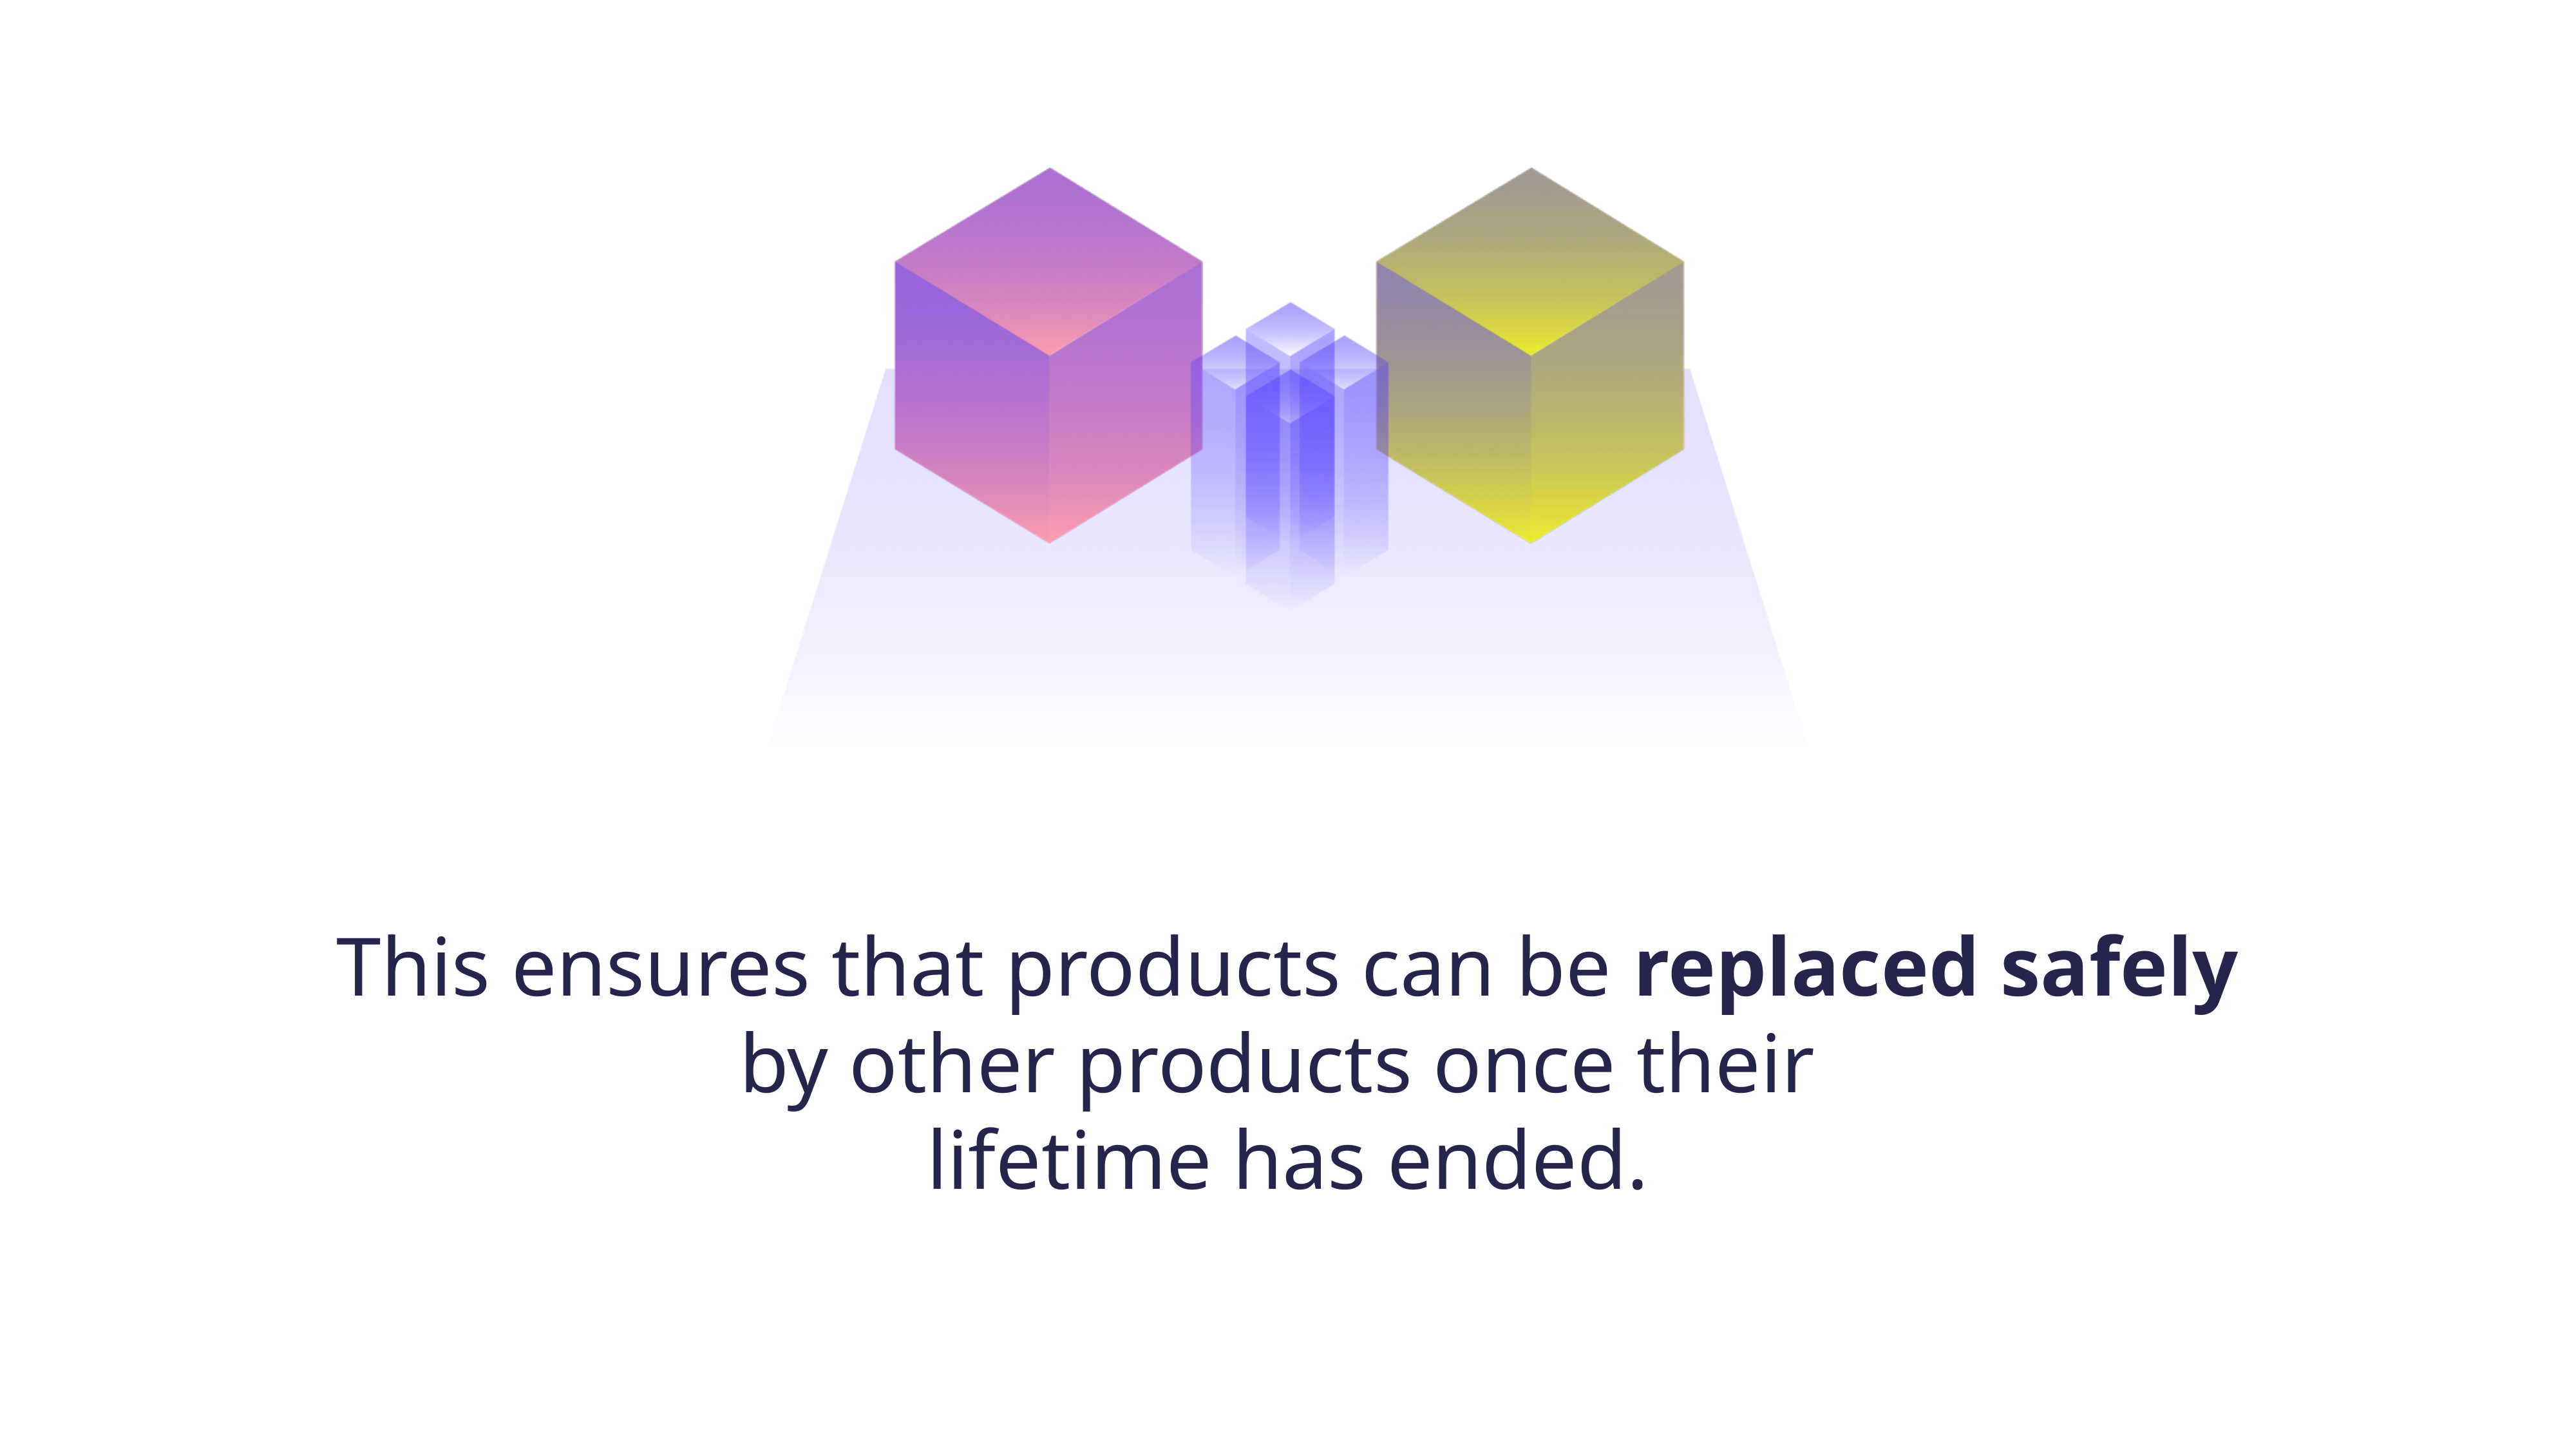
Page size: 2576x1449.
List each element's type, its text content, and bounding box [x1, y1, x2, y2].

list This ensures that products can be replaced safely by other products once their lifetime has ended. [301, 775, 2275, 1345]
picture [766, 167, 1810, 752]
